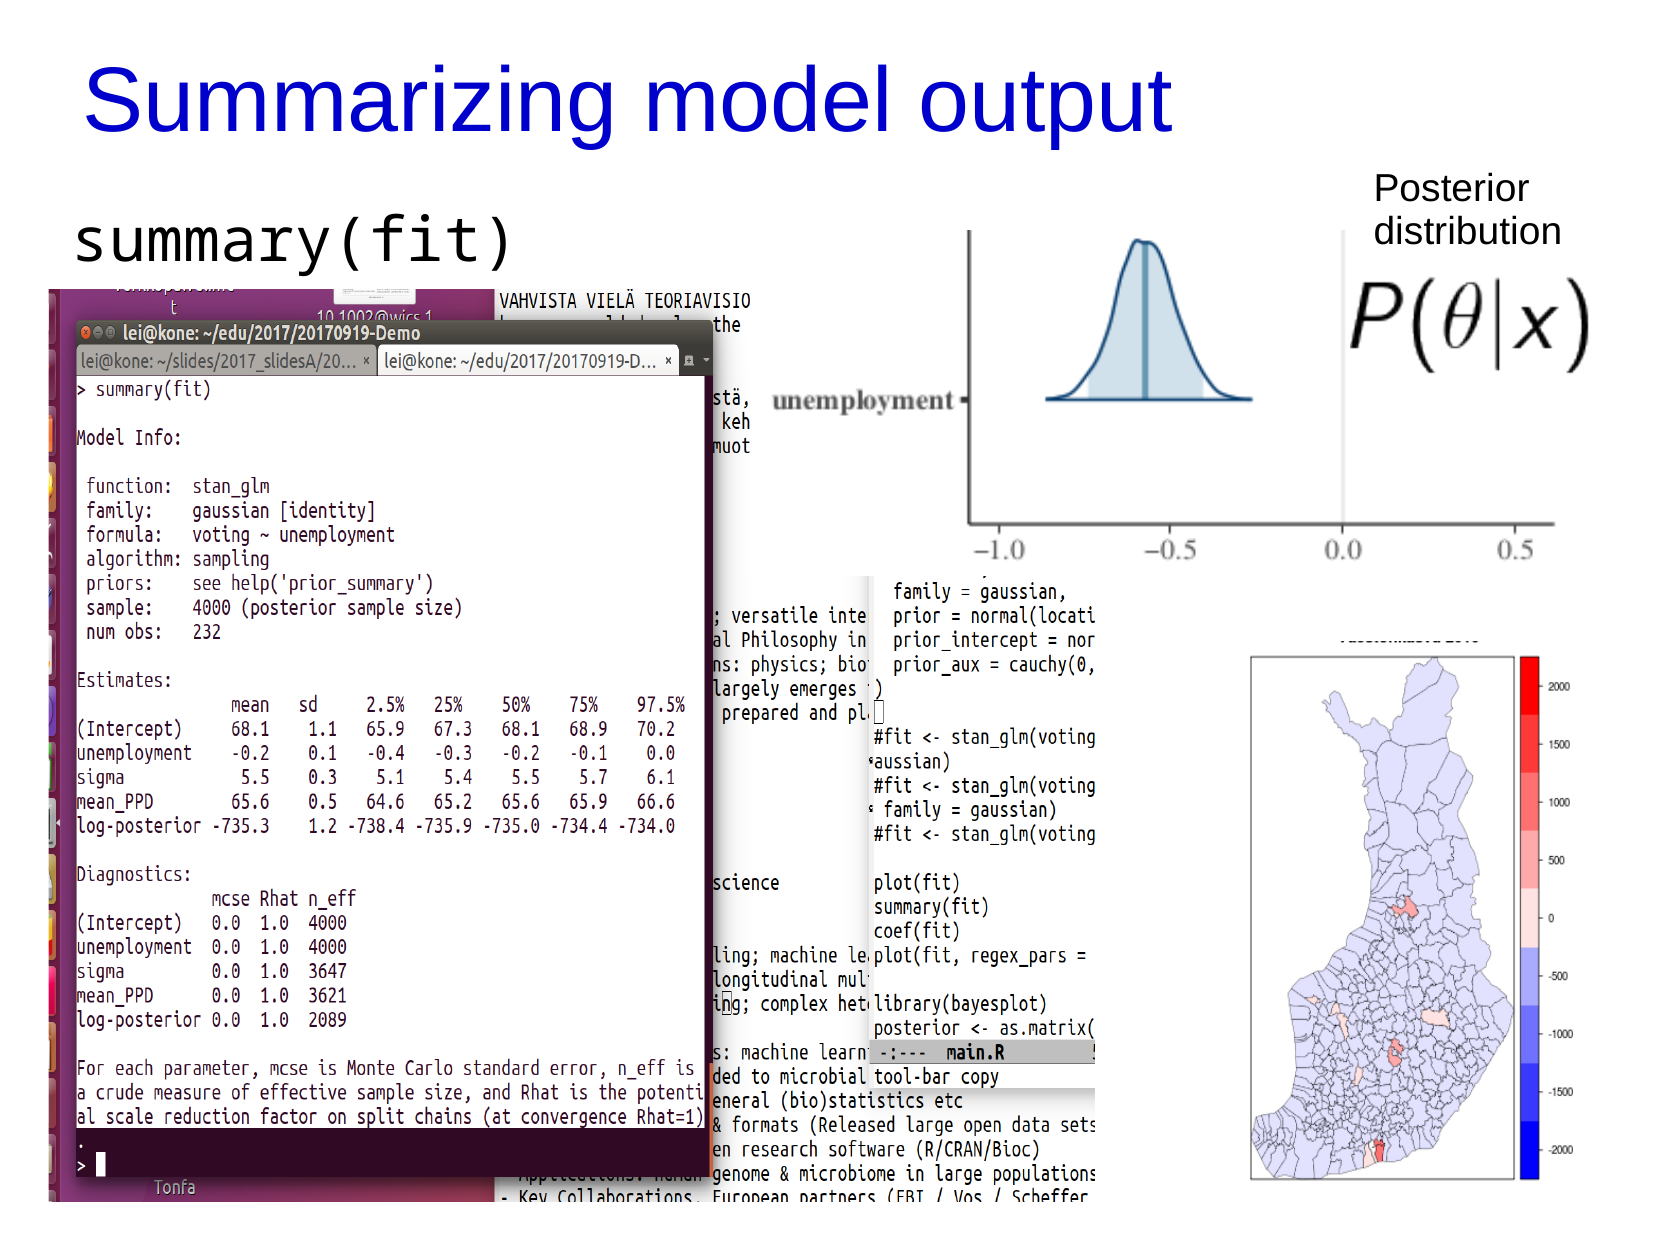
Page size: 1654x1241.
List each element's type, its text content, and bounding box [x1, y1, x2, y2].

list summary(fit) [71, 195, 1373, 280]
text_box Posterior distribution [1373, 165, 1605, 256]
picture [1200, 641, 1622, 1202]
picture [48, 255, 1606, 1202]
title Summarizing model output [82, 48, 1571, 152]
